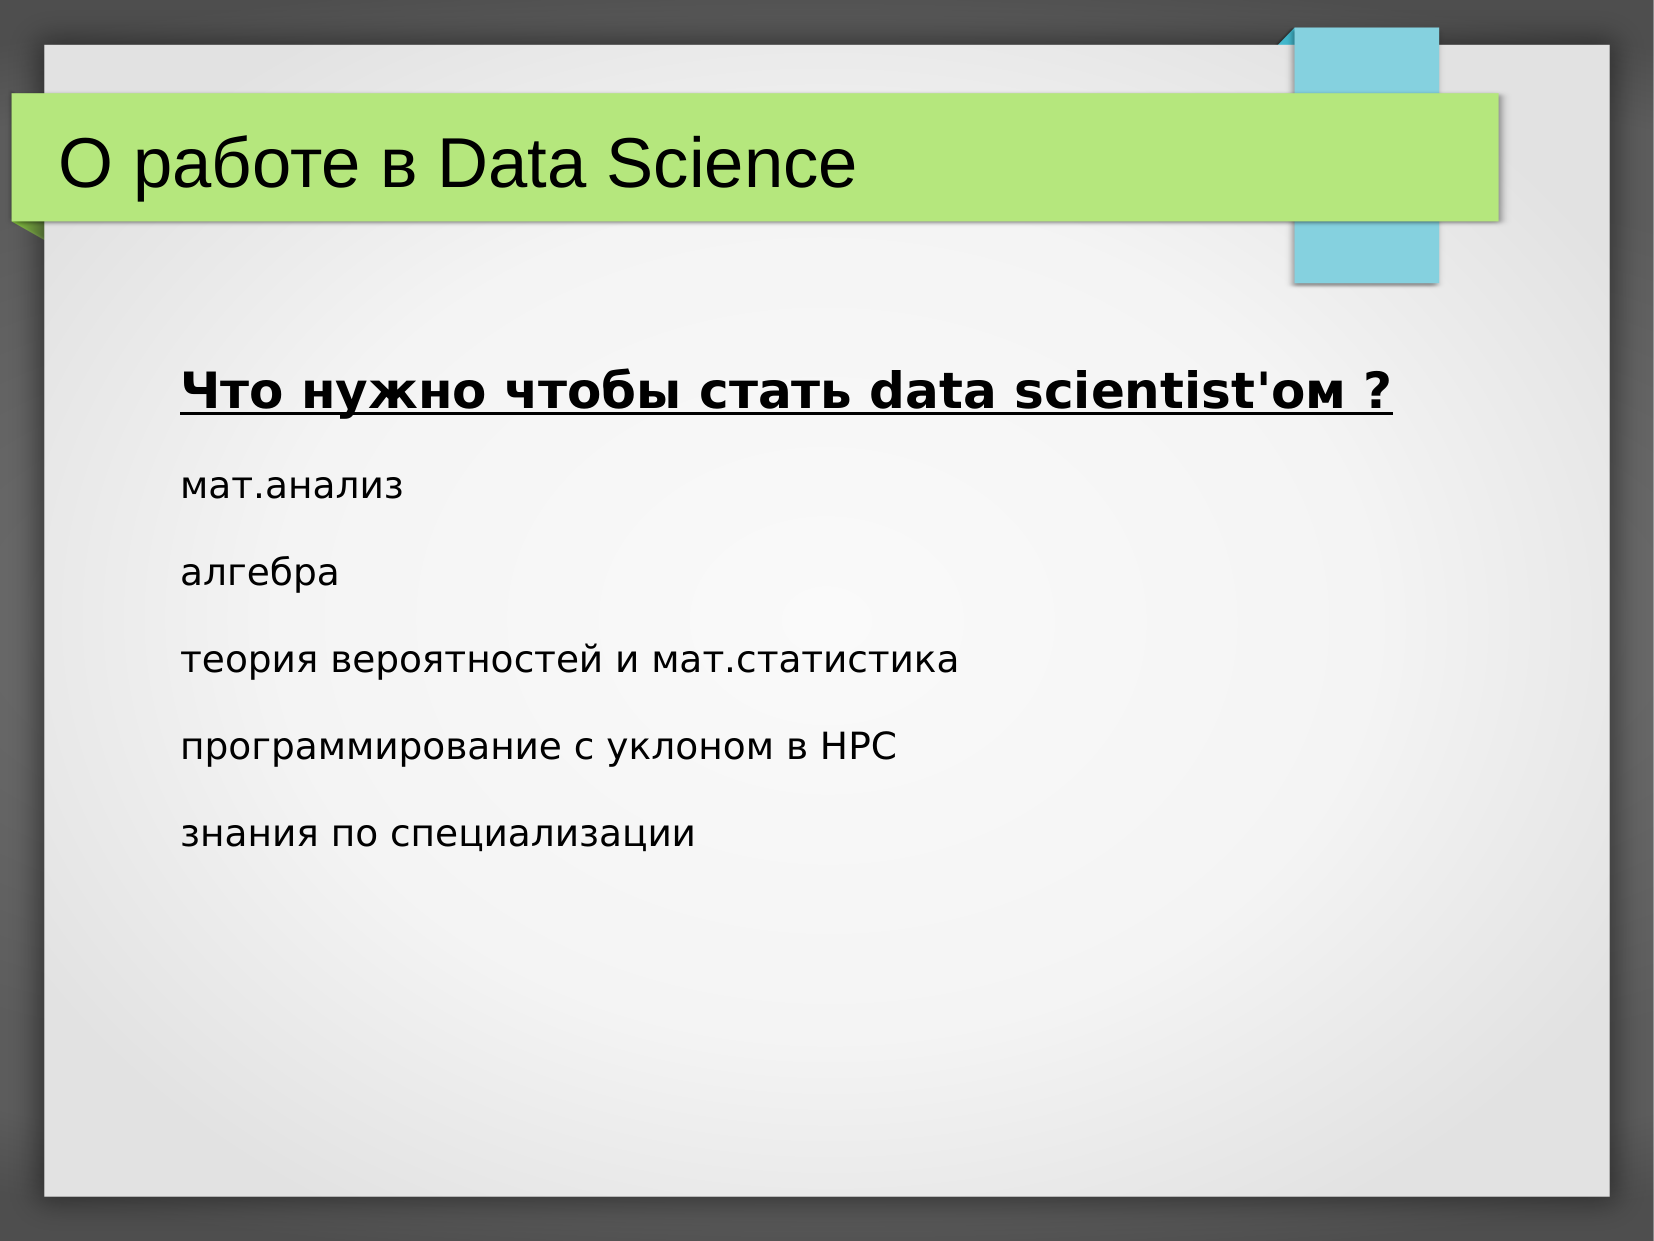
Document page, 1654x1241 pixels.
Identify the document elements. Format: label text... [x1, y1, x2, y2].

picture [0, 0, 1654, 1241]
title О работе в Data Science [59, 123, 1394, 203]
text_box Что нужно чтобы стать data scientist'ом ? мат.анализ алгебра теория вероятностей и мат.статистика программирование с уклоном в HPC знания по специализации [165, 354, 1477, 922]
